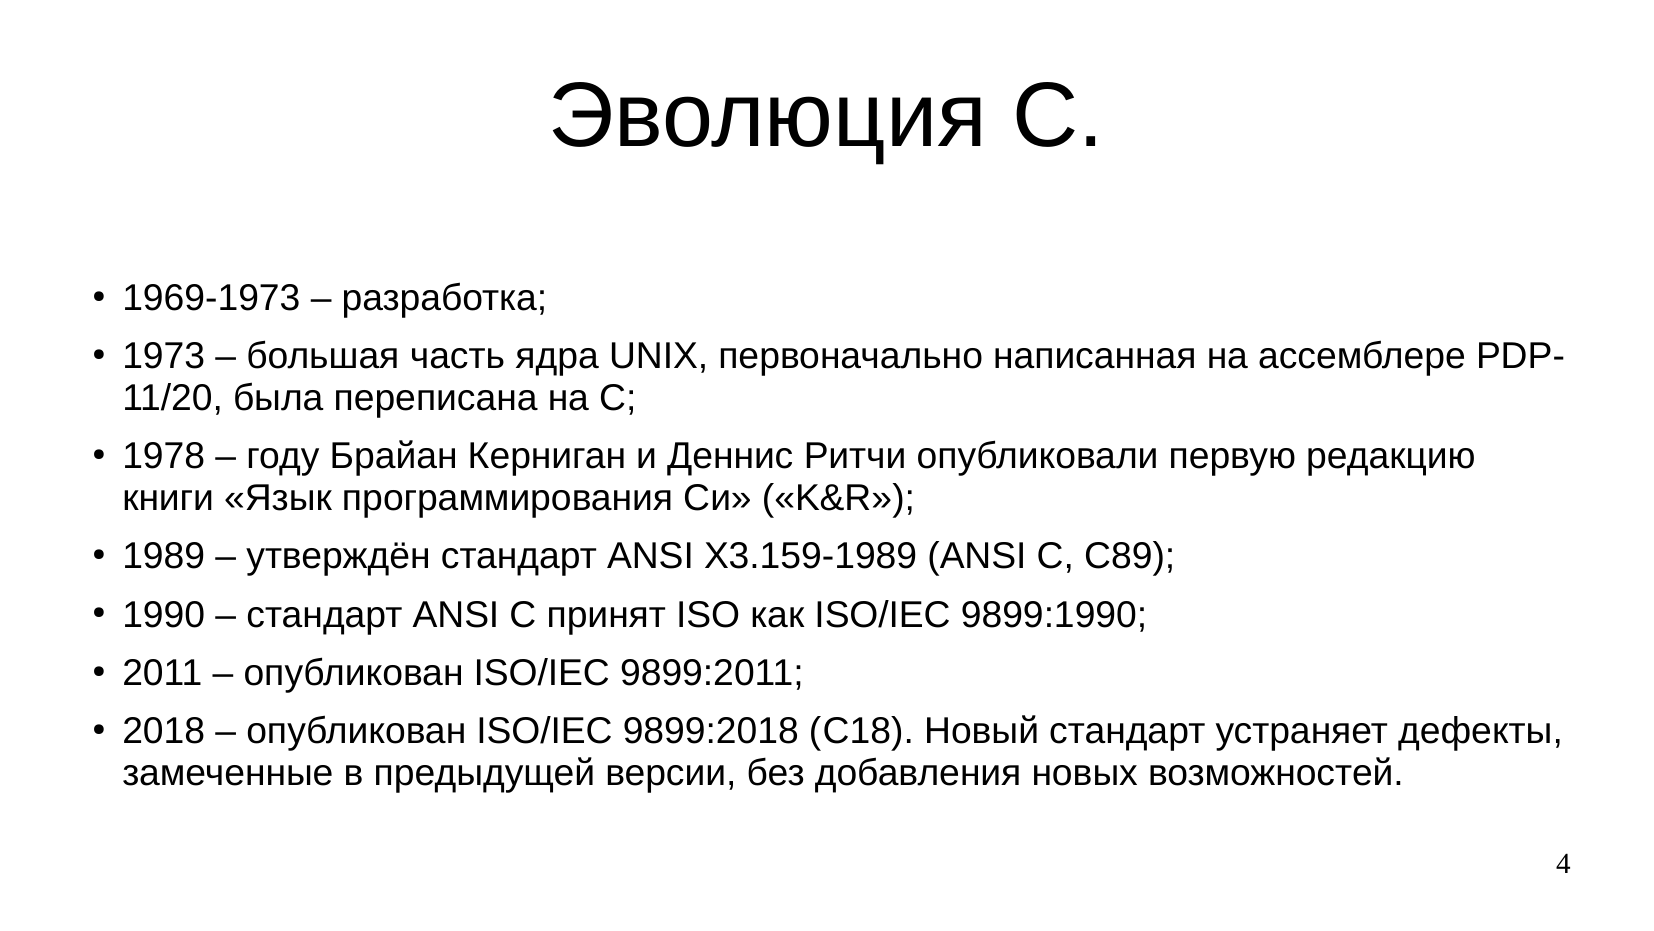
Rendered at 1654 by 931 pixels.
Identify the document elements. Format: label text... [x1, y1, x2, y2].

list 1969-1973 – разработка; 1973 – большая часть ядра UNIX, первоначально написанная на ассемблере PDP-11/20, была переписана на С; 1978 – году Брайан Керниган и Деннис Ритчи опубликовали первую редакцию книги «Язык программирования Си» («K&R»); 1989 – утверждён стандарт ANSI X3.159-1989 (ANSI C, C89); 1990 – стандарт ANSI C принят ISO как ISO/IEC 9899:1990; 2011 – опубликован ISO/IEC 9899:2011; 2018 – опубликован ISO/IEC 9899:2018 (C18). Новый стандарт устраняет дефекты, замеченные в предыдущей версии, без добавления новых возможностей. [82, 276, 1571, 817]
title Эволюция C. [82, 37, 1571, 193]
